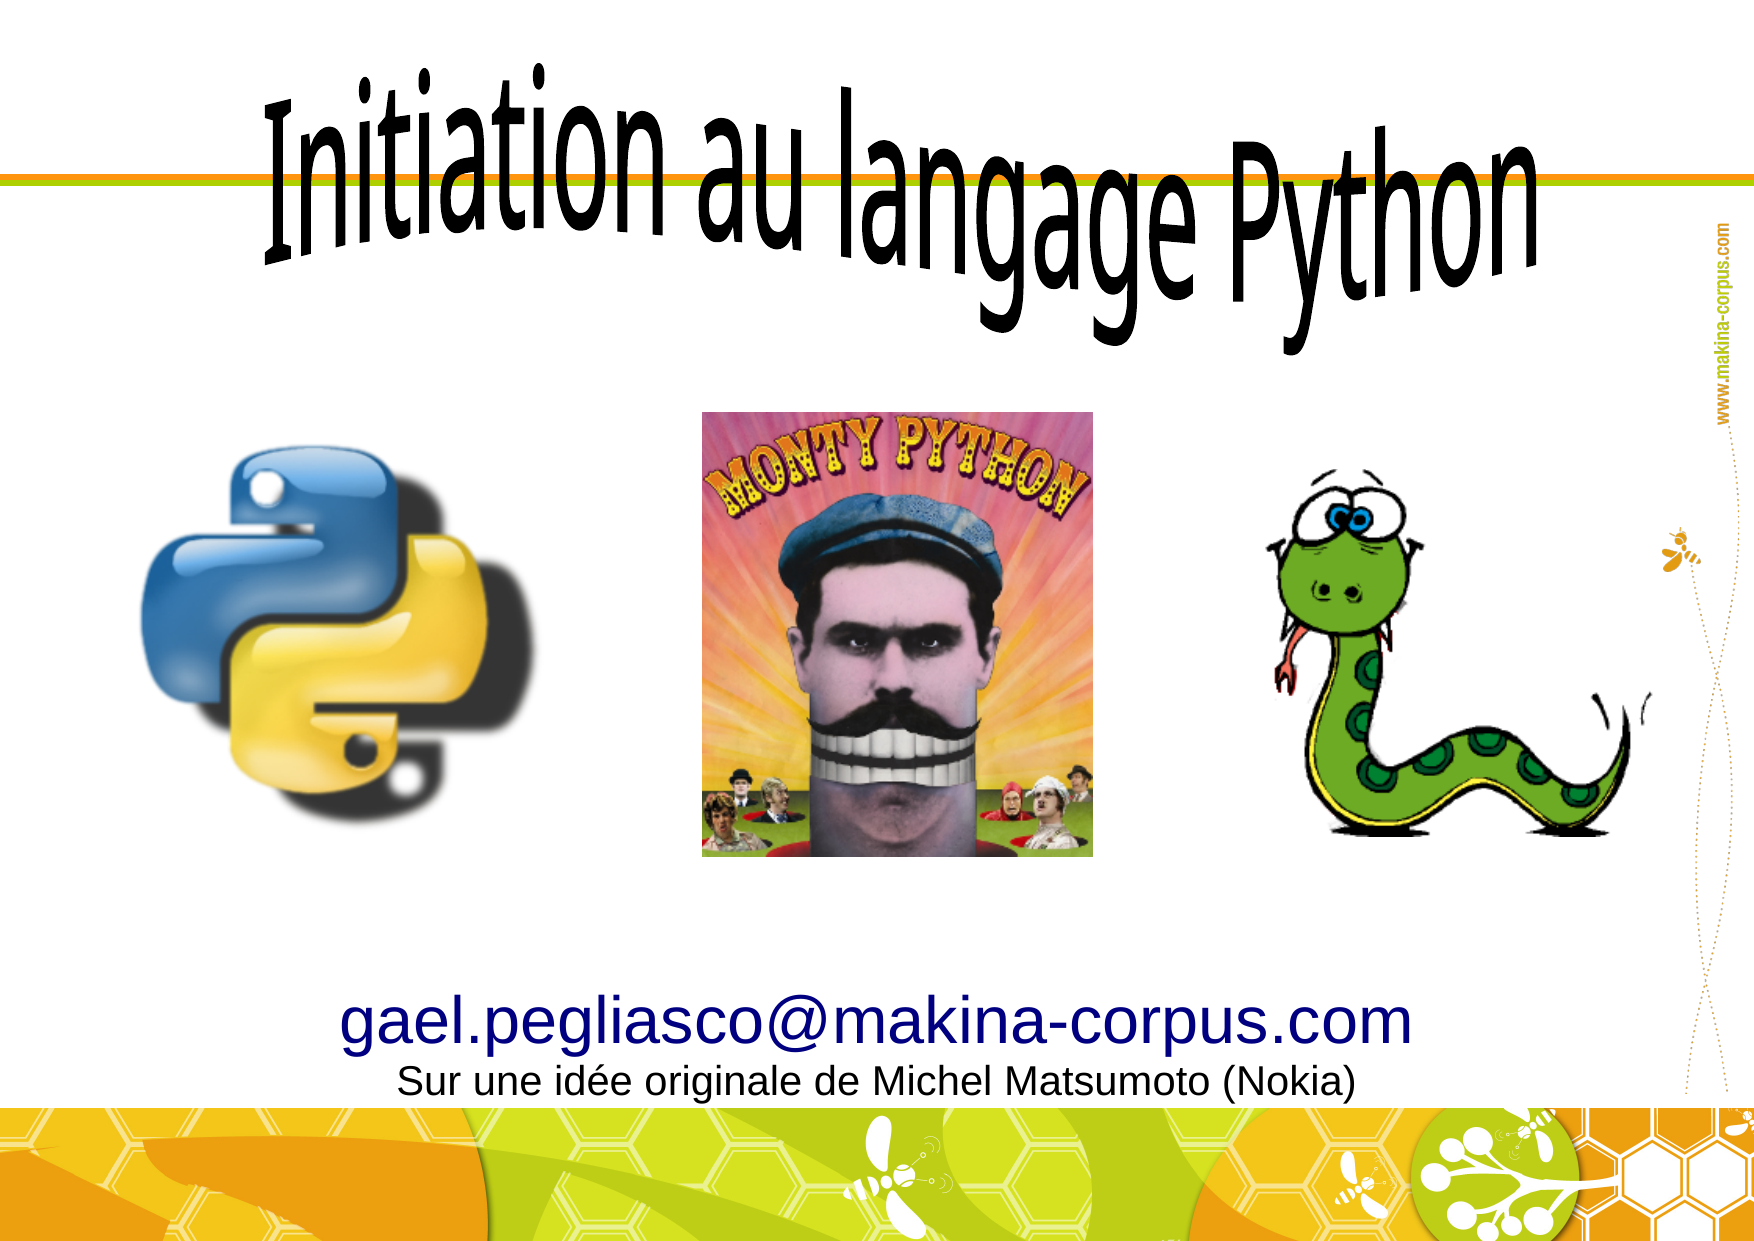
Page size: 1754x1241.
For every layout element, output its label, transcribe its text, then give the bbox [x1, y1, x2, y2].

text_box Initiation au langage Python [1492, 147, 1536, 276]
text_box Initiation au langage Python [534, 108, 543, 228]
text_box Initiation au langage Python [1233, 142, 1279, 301]
picture [702, 412, 1093, 857]
picture [118, 431, 559, 838]
text_box Initiation au langage Python [492, 81, 524, 230]
text_box Initiation au langage Python [1035, 165, 1078, 289]
text_box Initiation au langage Python [301, 127, 345, 256]
text_box Initiation au langage Python [920, 148, 965, 274]
text_box Initiation au langage Python [360, 121, 369, 243]
text_box Initiation au langage Python [1090, 170, 1137, 346]
text_box Initiation au langage Python [841, 87, 851, 258]
text_box Initiation au langage Python [556, 106, 605, 230]
text_box Initiation au langage Python [1149, 175, 1195, 300]
text_box Initiation au langage Python [378, 90, 410, 239]
text_box Initiation au langage Python [420, 113, 429, 234]
text_box Initiation au langage Python [441, 108, 484, 233]
text_box Initiation au langage Python [699, 118, 742, 242]
picture [1639, 203, 1754, 1093]
subtitle gael.pegliasco@makina-corpus.com Sur une idée originale de Michel Matsumoto (Nokia) [87, 455, 1667, 1120]
text_box Initiation au langage Python [756, 124, 801, 250]
text_box Initiation au langage Python [1375, 126, 1420, 297]
text_box Initiation au langage Python [862, 140, 905, 265]
picture [0, 1108, 1754, 1241]
text_box Initiation au langage Python [265, 99, 291, 265]
text_box Initiation au langage Python [618, 111, 662, 235]
text_box Initiation au langage Python [1432, 162, 1480, 287]
text_box Initiation au langage Python [1334, 151, 1366, 300]
text_box Initiation au langage Python [1283, 180, 1333, 355]
text_box Initiation au langage Python [977, 157, 1023, 333]
picture [1236, 469, 1654, 837]
